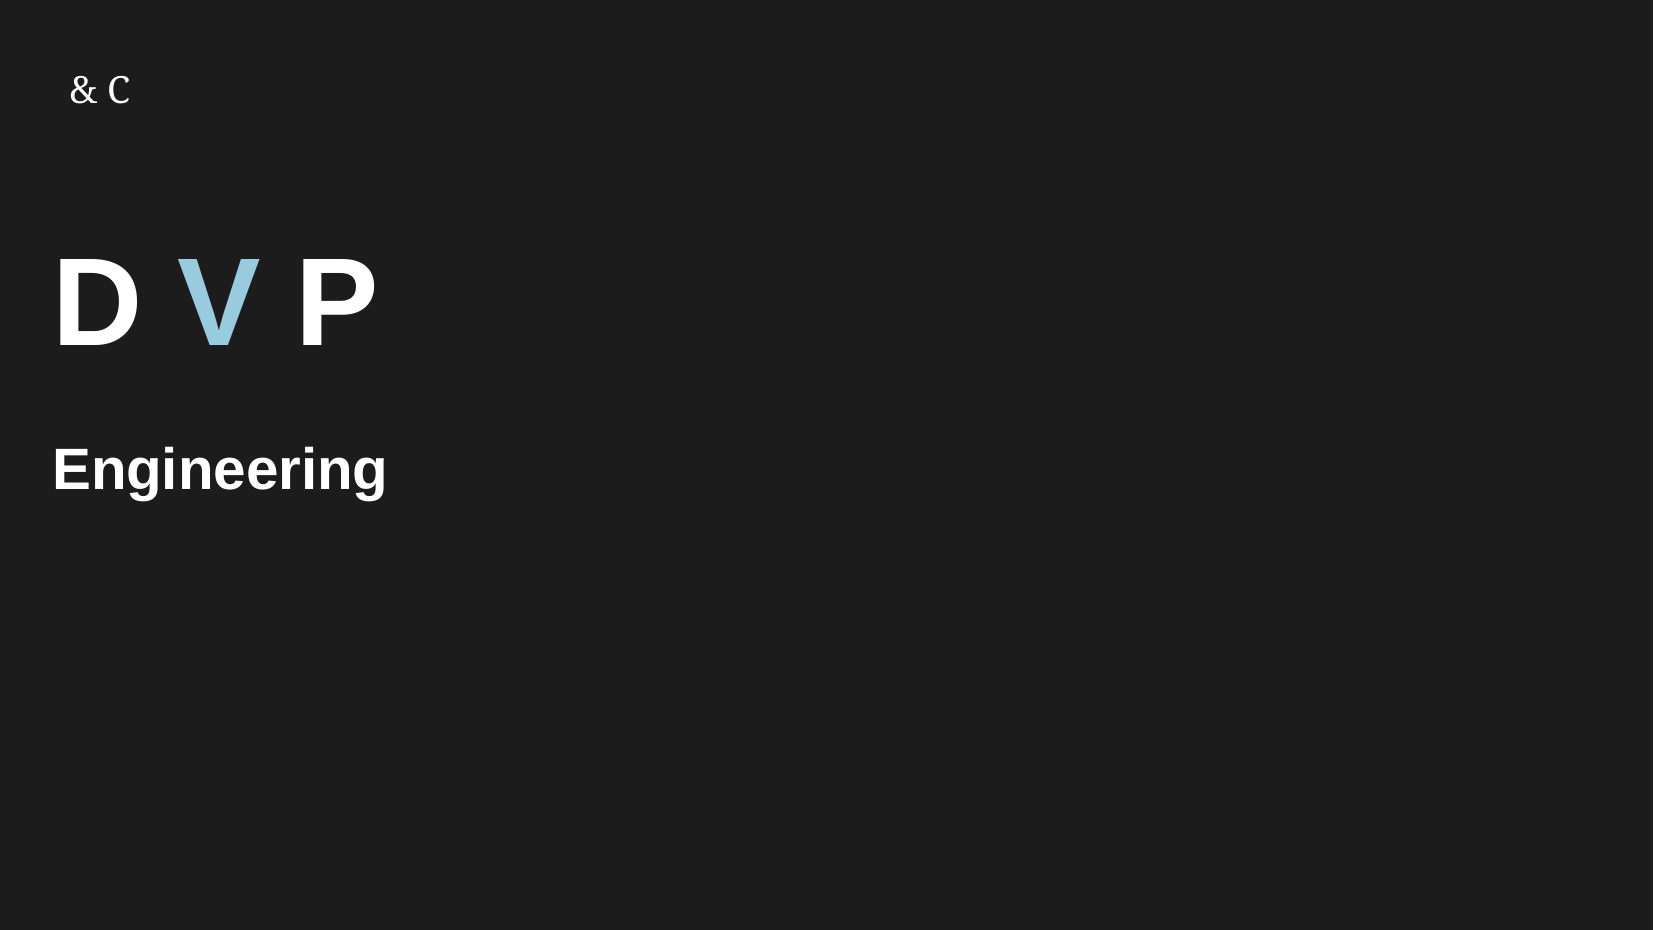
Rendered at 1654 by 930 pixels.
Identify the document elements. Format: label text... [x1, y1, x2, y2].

text_box D V P Engineering [37, 225, 1463, 835]
text_box & C [54, 56, 451, 113]
